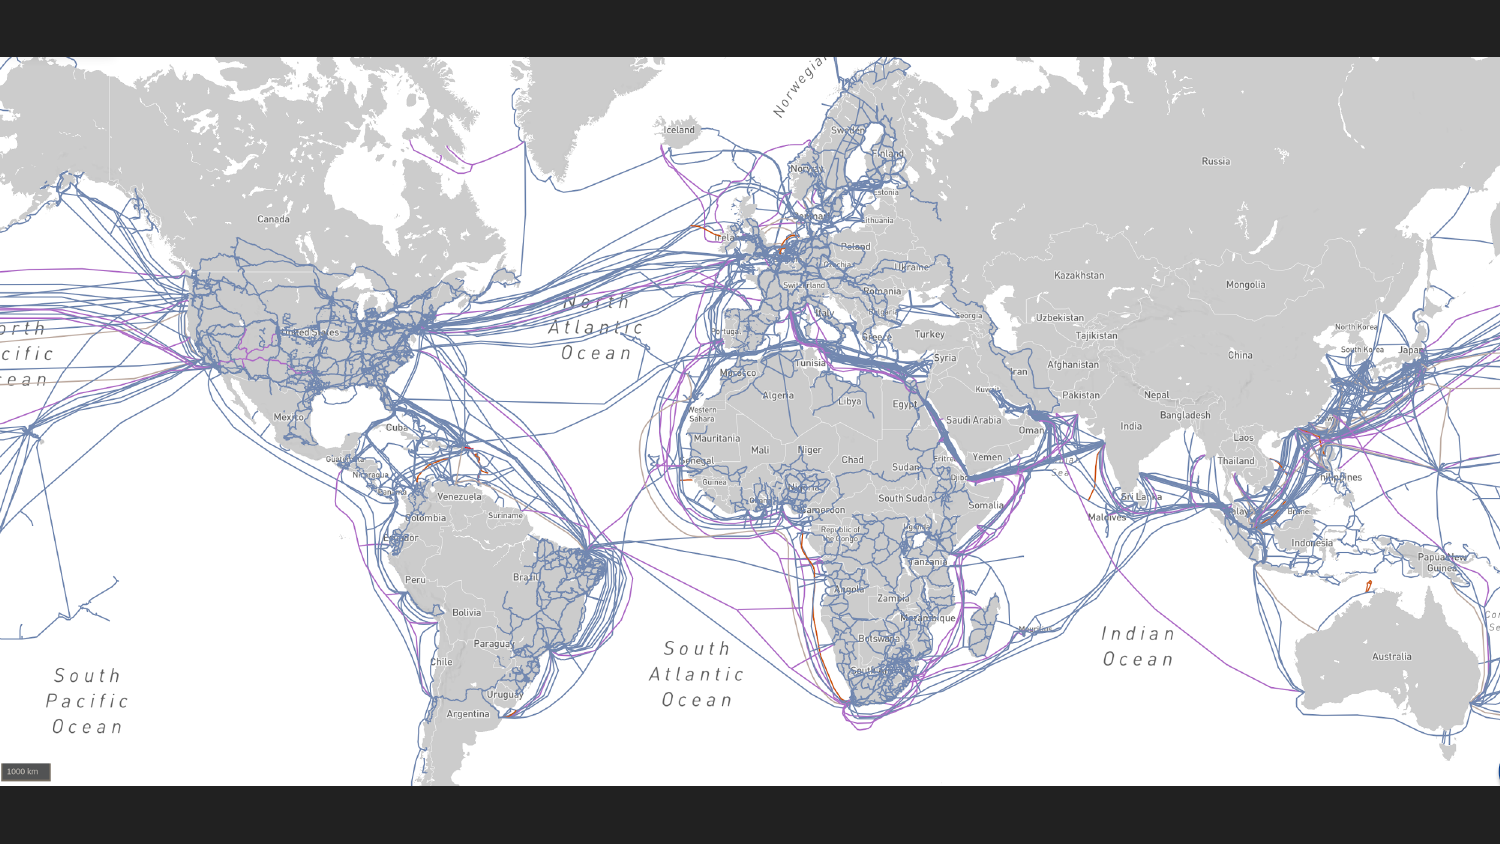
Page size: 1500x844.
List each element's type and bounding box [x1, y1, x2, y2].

picture [0, 57, 1500, 786]
